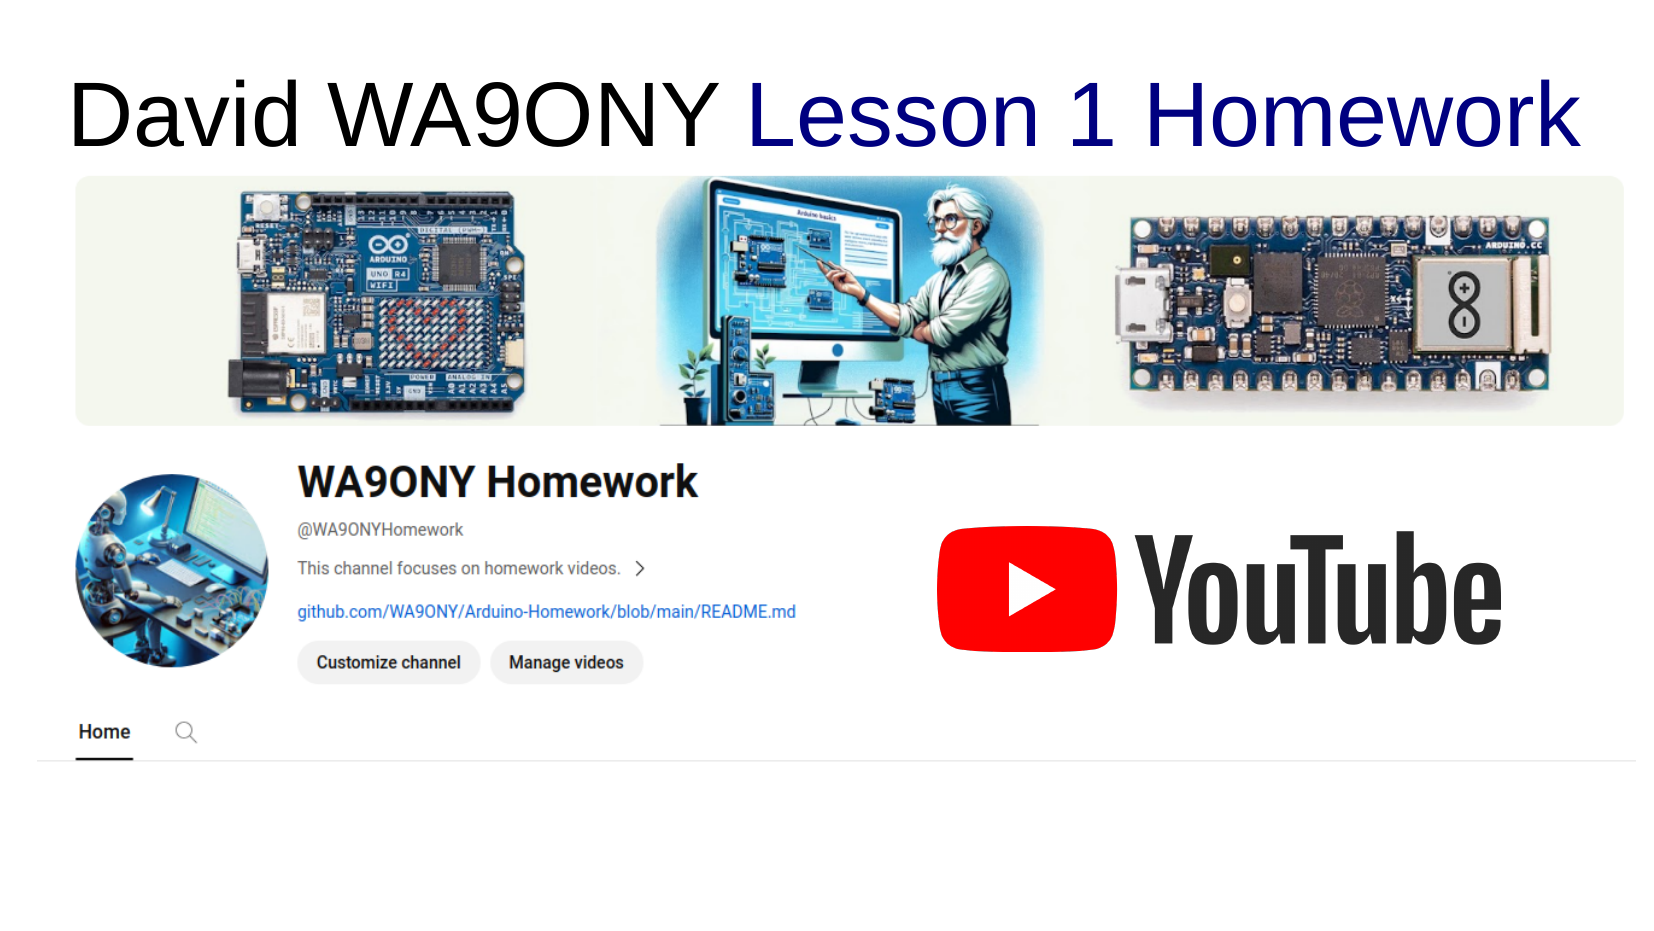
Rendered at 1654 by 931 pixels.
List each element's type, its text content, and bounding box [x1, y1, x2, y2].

title David WA9ONY Lesson 1 Homework [0, 12, 1651, 218]
picture [37, 170, 1636, 770]
